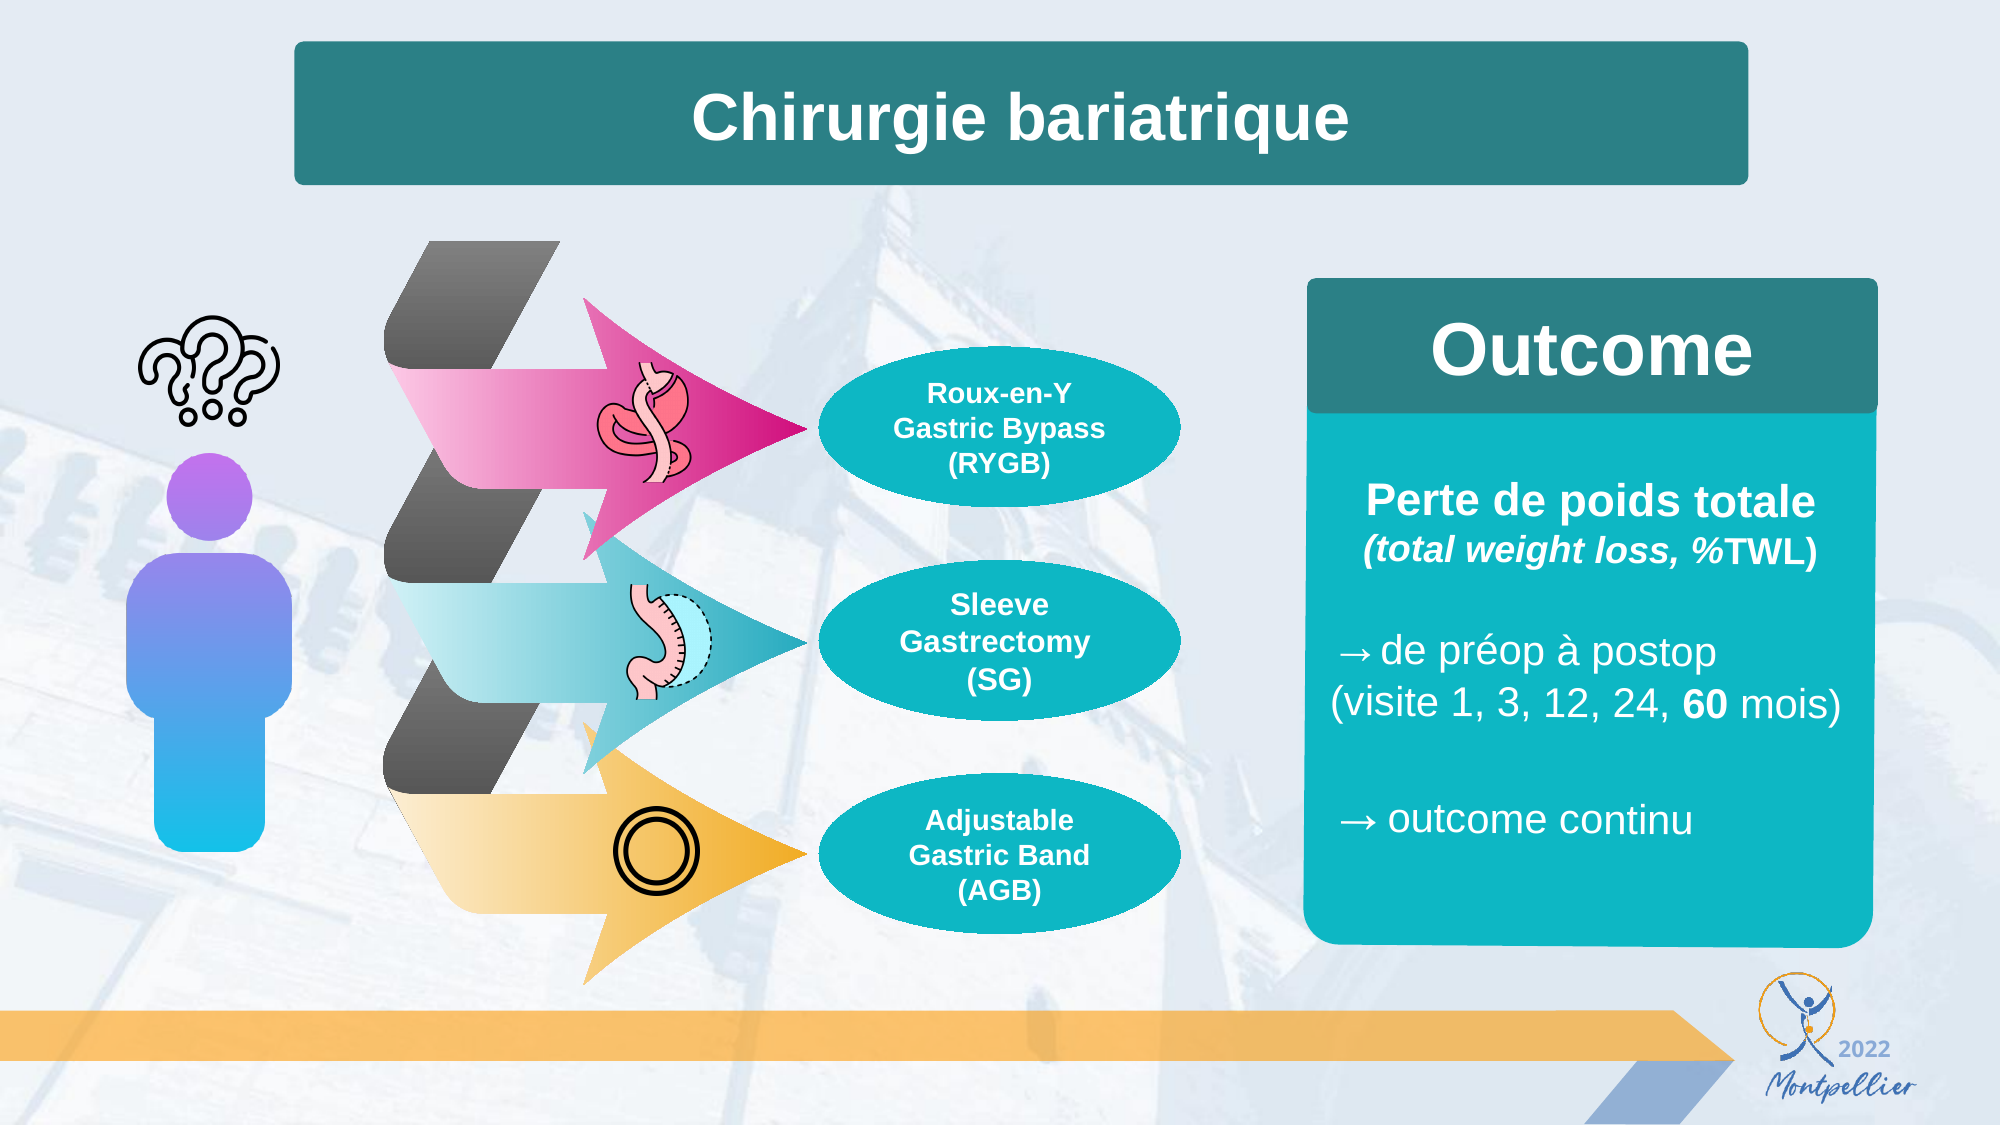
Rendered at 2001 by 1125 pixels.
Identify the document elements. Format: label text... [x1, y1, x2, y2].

picture [0, 1061, 1636, 1125]
picture [0, 0, 2000, 1125]
text_box [702, 379, 808, 479]
text_box Perte de poids totale (total weight loss, %TWL) →de préop à postop (visite 1, 3, 12, 24, 60 mois) →outcome continu [1303, 406, 1877, 949]
text_box Roux-en-Y Gastric Bypass (RYGB) [818, 346, 1181, 507]
text_box [383, 241, 808, 986]
text_box Chirurgie bariatrique [294, 41, 1749, 186]
text_box [583, 297, 672, 362]
text_box Adjustable Gastric Band (AGB) [818, 773, 1181, 934]
text_box Outcome [1307, 278, 1878, 414]
text_box Sleeve Gastrectomy (SG) [818, 560, 1181, 721]
text_box [725, 605, 808, 681]
